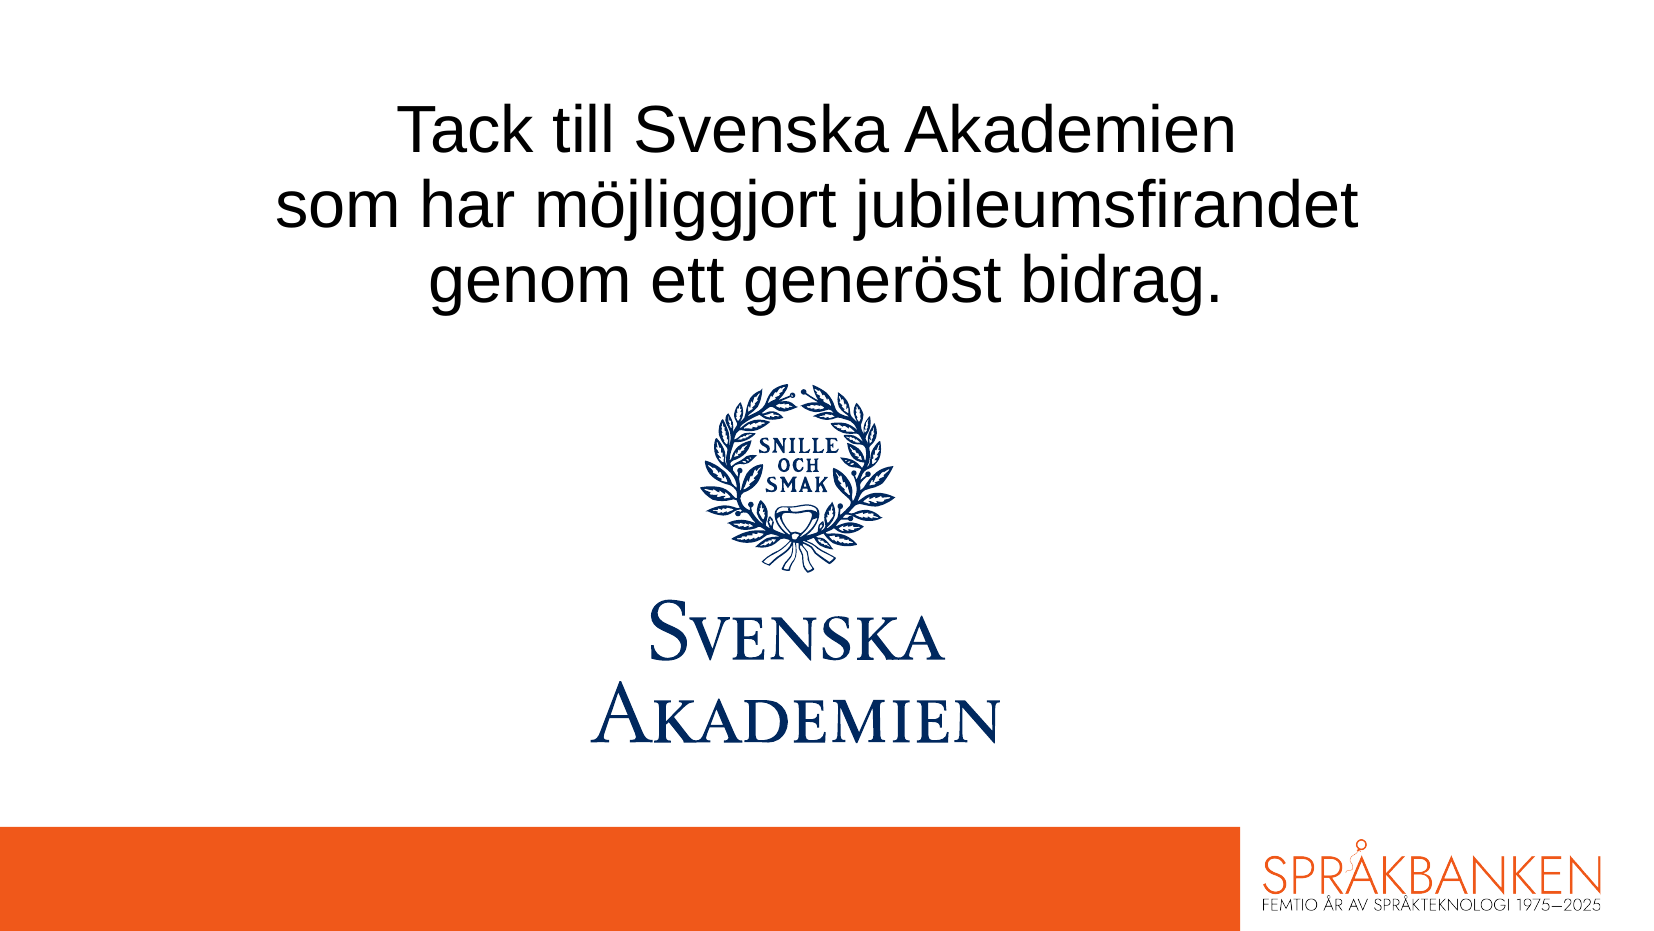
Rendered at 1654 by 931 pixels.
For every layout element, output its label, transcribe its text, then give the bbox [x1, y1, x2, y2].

picture [1263, 839, 1601, 911]
text_box Tack till Svenska Akademien som har möjliggjort jubileumsfirandet genom ett generöst bidrag. [118, 84, 1536, 355]
picture [590, 383, 1000, 744]
